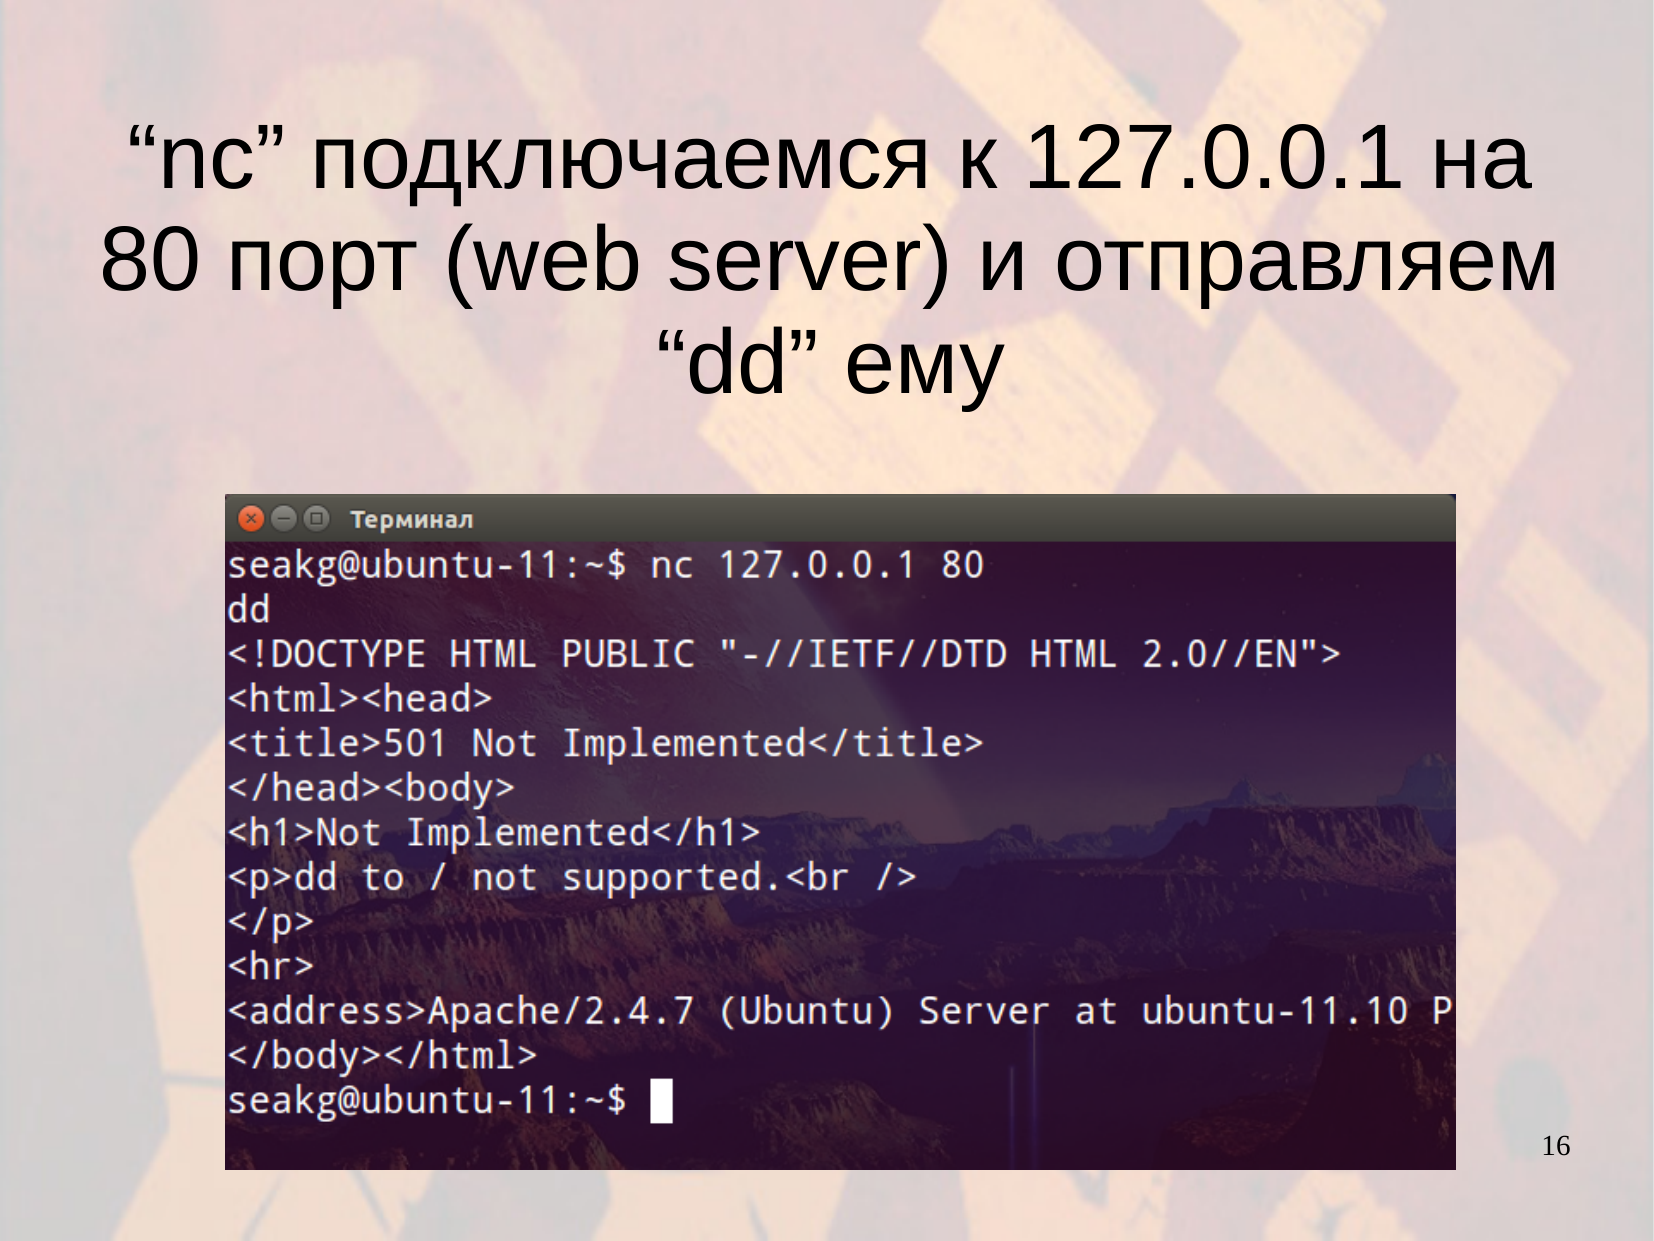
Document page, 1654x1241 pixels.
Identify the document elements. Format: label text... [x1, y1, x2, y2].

picture [0, 0, 1654, 1241]
title “nc” подключаемся к 127.0.0.1 на 80 порт (web server) и отправляем “dd” ему [86, 105, 1576, 414]
